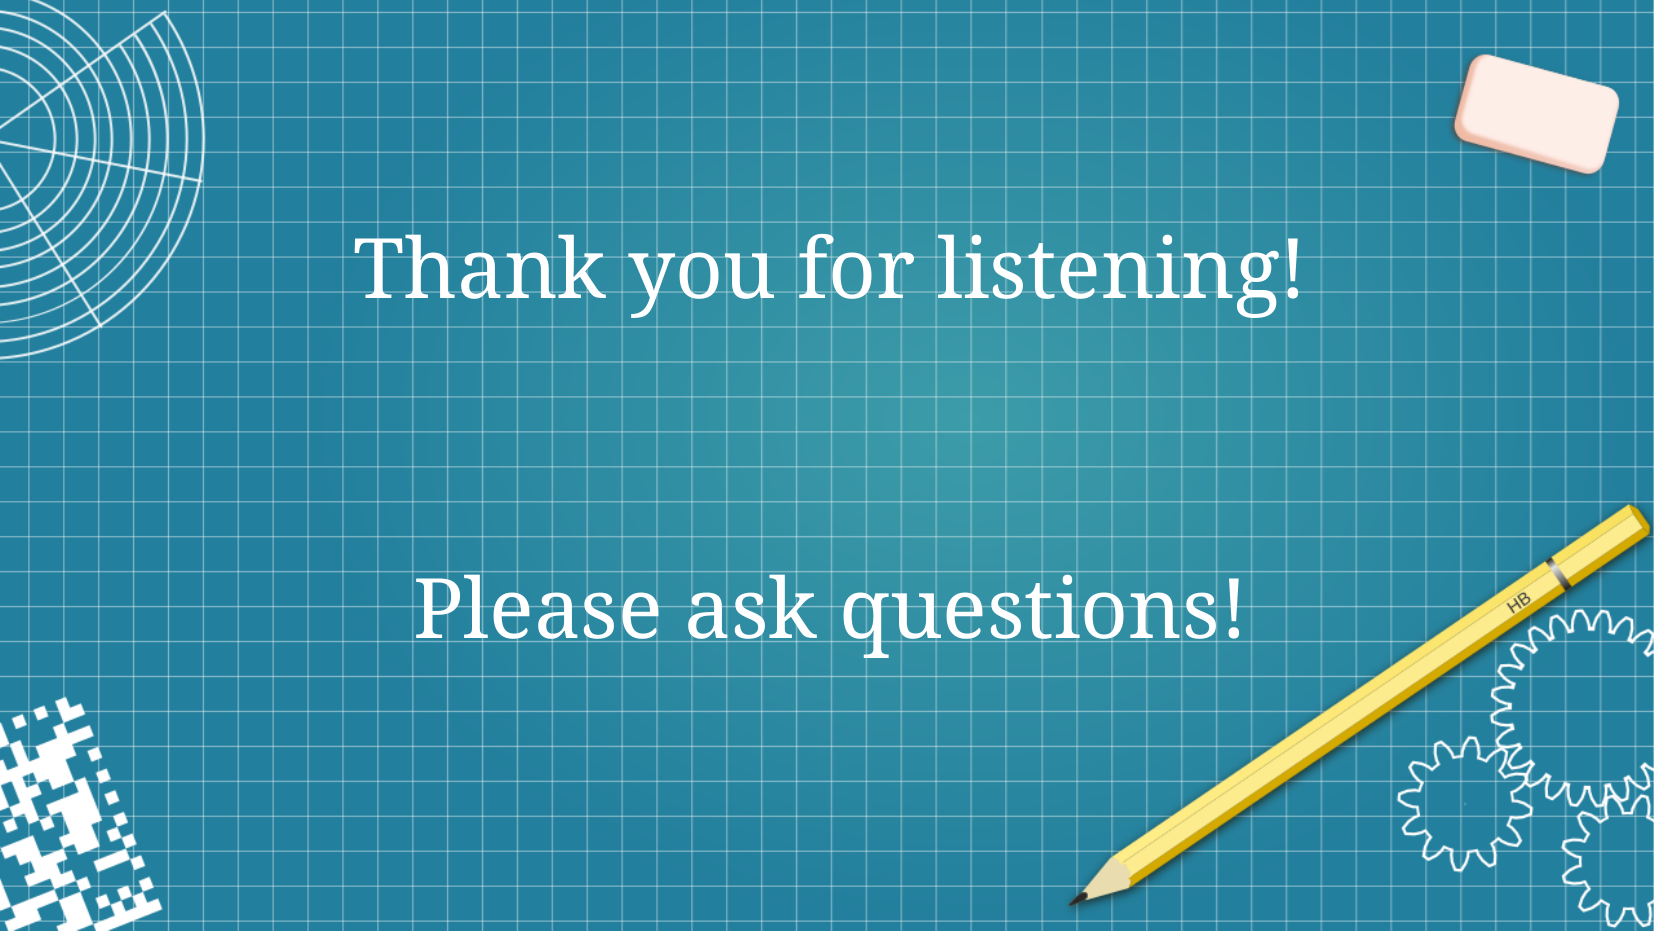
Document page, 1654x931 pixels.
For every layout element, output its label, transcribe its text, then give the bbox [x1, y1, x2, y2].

subtitle Thank you for listening! Please ask questions! [86, 0, 1576, 929]
picture [0, 0, 1654, 931]
